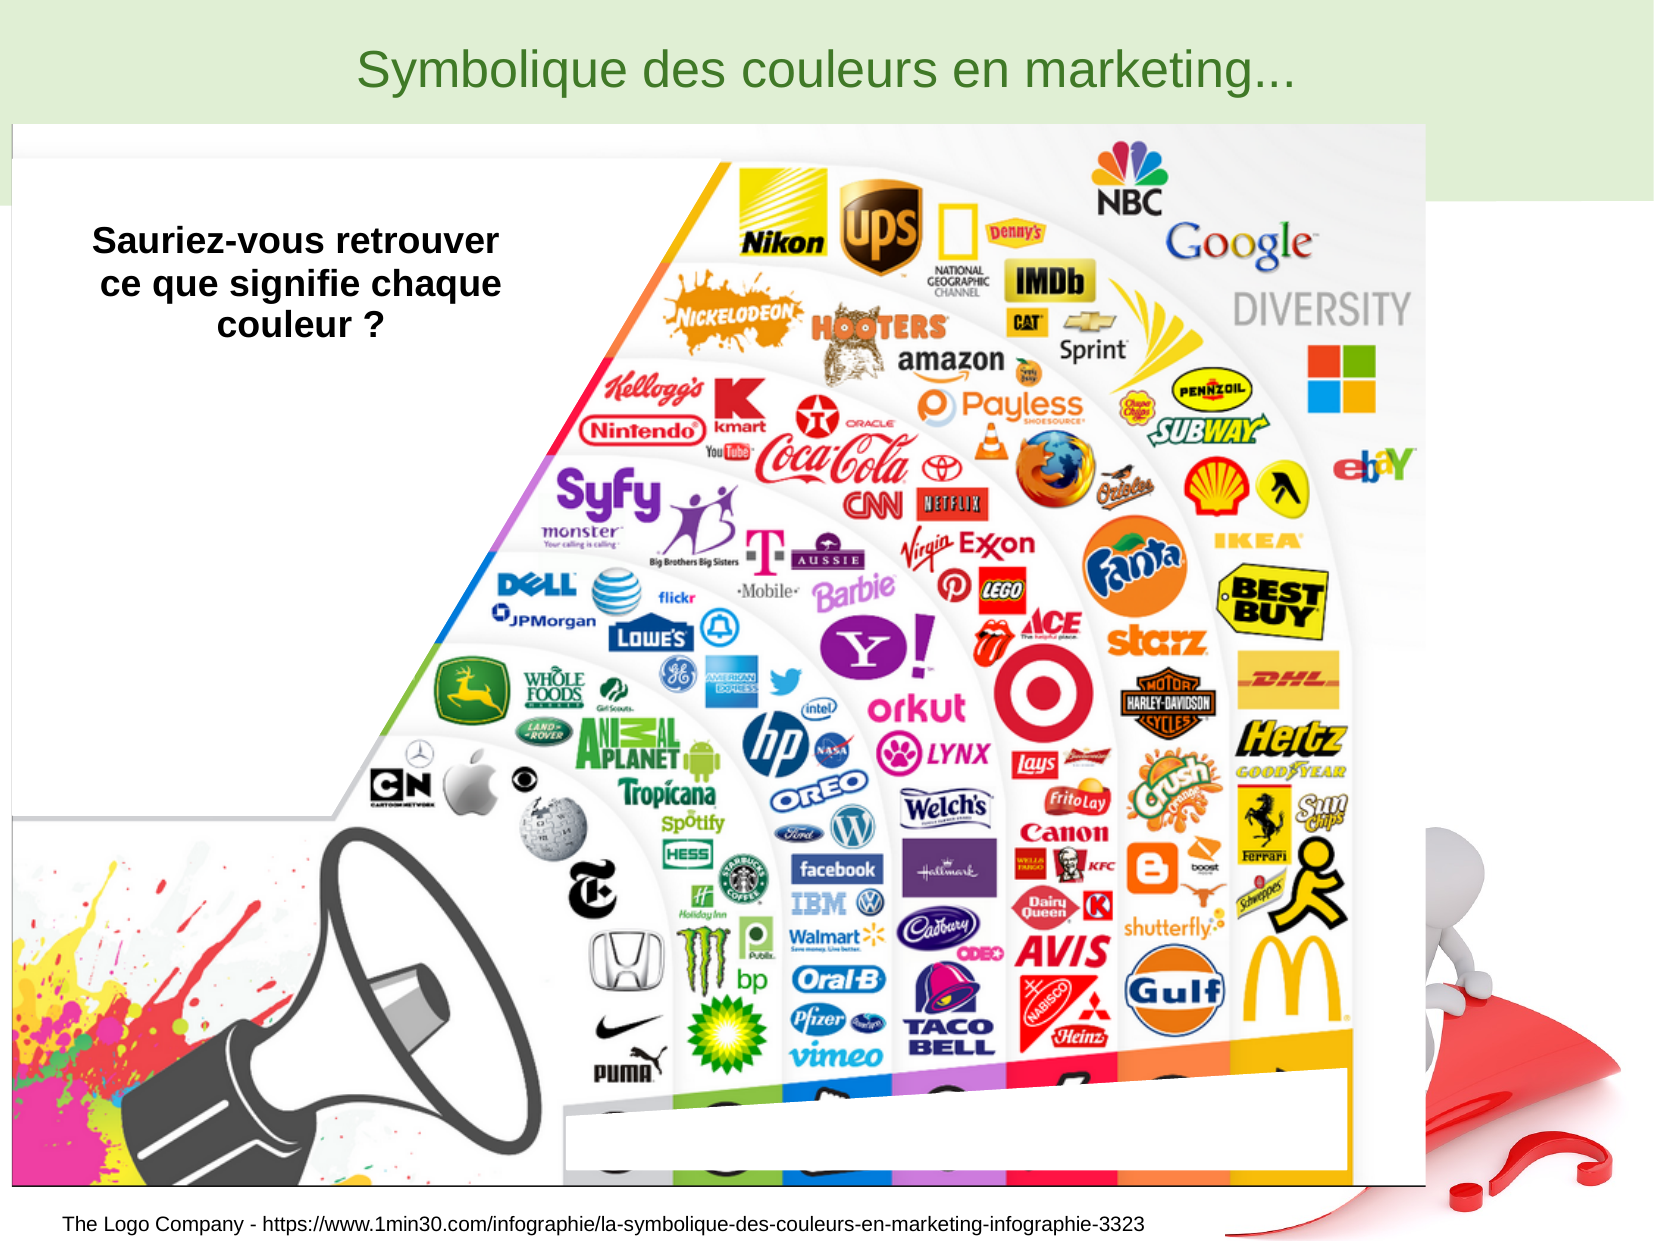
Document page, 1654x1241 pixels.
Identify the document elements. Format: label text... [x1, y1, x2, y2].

title Symbolique des couleurs en marketing... [82, 0, 1571, 142]
picture [11, 124, 1654, 1241]
text_box The Logo Company - https://www.1min30.com/infographie/la-symbolique-des-couleurs-en-marketing-infographie-3323 [47, 1204, 1642, 1241]
text_box Sauriez-vous retrouver ce que signifie chaque couleur ? [59, 212, 544, 354]
text_box [566, 1068, 1347, 1170]
text_box [12, 159, 721, 815]
